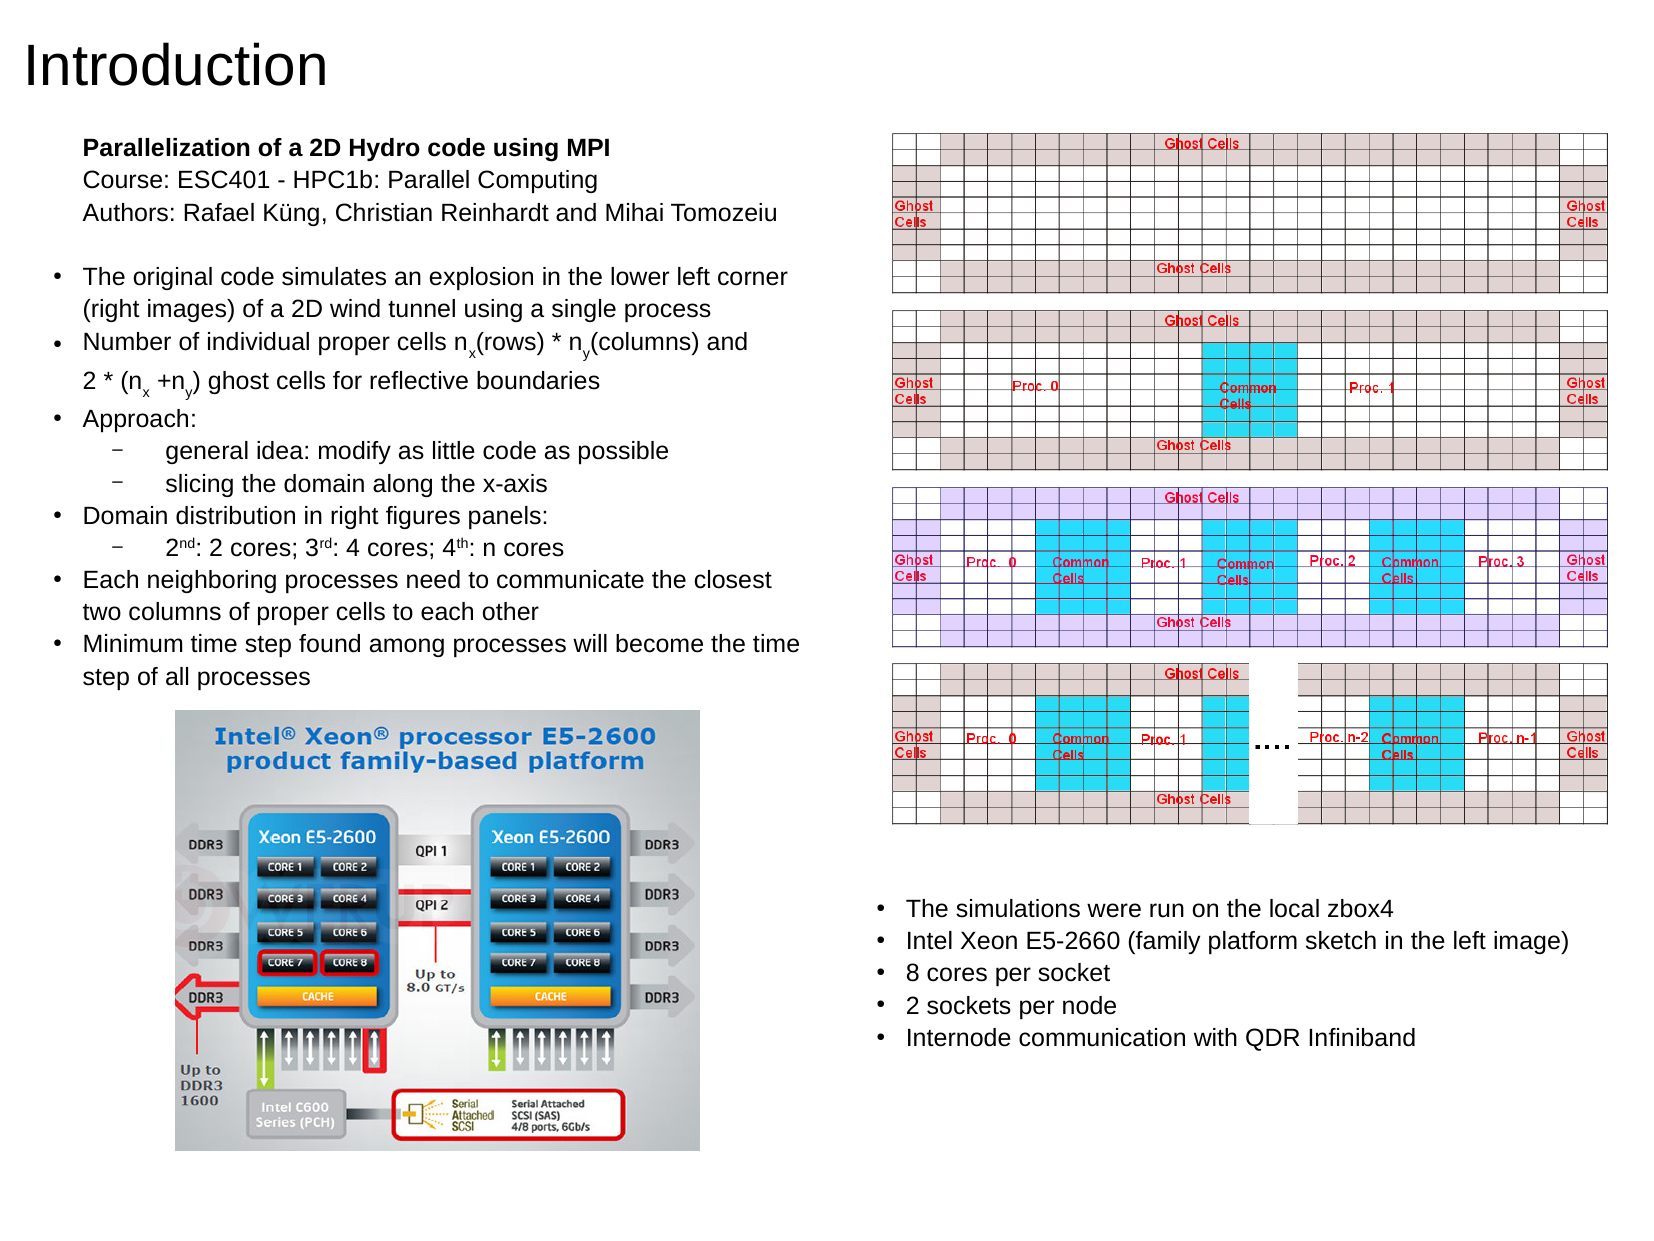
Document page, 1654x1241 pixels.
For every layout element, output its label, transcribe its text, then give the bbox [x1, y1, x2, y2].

picture [886, 662, 1613, 825]
picture [886, 486, 1613, 648]
list Parallelization of a 2D Hydro code using MPI Course: ESC401 - HPC1b: Parallel Computing Authors: Rafael Küng, Christian Reinhardt and Mihai Tomozeiu The original code simulates an explosion in the lower left corner (right images) of a 2D wind tunnel using a single process Number of individual proper cells nx(rows) * ny(columns) and 2 * (nx +ny) ghost cells for reflective boundaries Approach: general idea: modify as little code as possible slicing the domain along the x-axis Domain distribution in right figures panels: 2nd: 2 cores; 3rd: 4 cores; 4th: n cores Each neighboring processes need to communicate the closest two columns of proper cells to each other Minimum time step found among processes will become the time step of all processes [23, 129, 808, 765]
picture [886, 132, 1613, 294]
title Introduction [23, 23, 1630, 107]
picture [886, 309, 1613, 471]
picture [161, 696, 716, 1164]
list The simulations were run on the local zbox4 Intel Xeon E5-2660 (family platform sketch in the left image) 8 cores per socket 2 sockets per node Internode communication with QDR Infiniband [846, 890, 1631, 1216]
